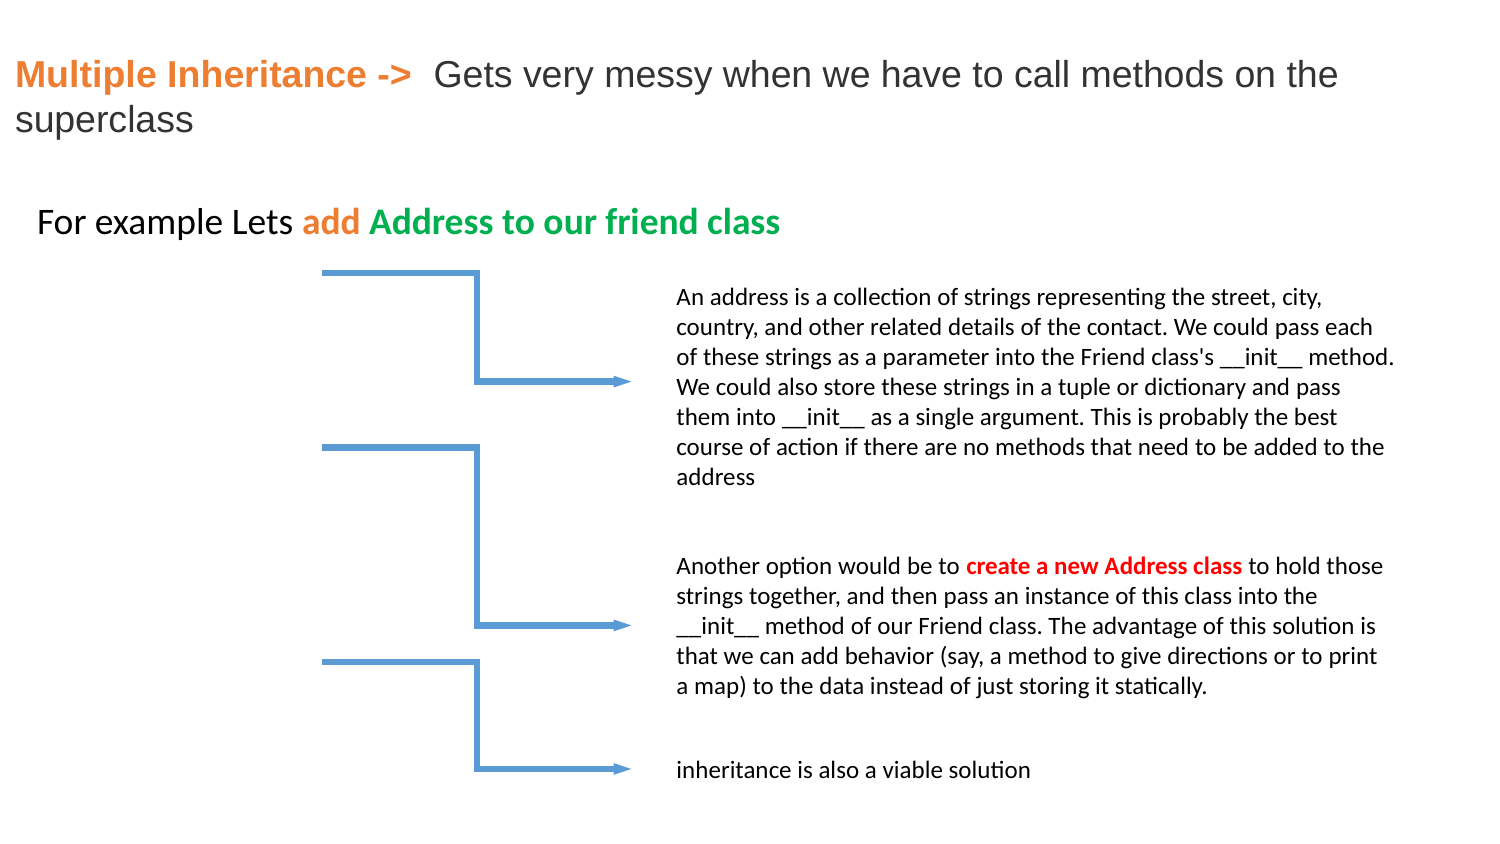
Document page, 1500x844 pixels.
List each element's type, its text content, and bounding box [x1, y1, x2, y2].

text_box An address is a collection of strings representing the street, city, country, and other related details of the contact. We could pass each of these strings as a parameter into the Friend class's __init__ method. We could also store these strings in a tuple or dictionary and pass them into __init__ as a single argument. This is probably the best course of action if there are no methods that need to be added to the address [661, 273, 1412, 498]
text_box For example Lets add Address to our friend class [22, 189, 1241, 250]
text_box Another option would be to create a new Address class to hold those strings together, and then pass an instance of this class into the __init__ method of our Friend class. The advantage of this solution is that we can add behavior (say, a method to give directions or to print a map) to the data instead of just storing it statically. [661, 542, 1412, 707]
text_box inheritance is also a viable solution [661, 746, 1047, 791]
text_box Multiple Inheritance -> Gets very messy when we have to call methods on the superclass [0, 42, 1359, 147]
